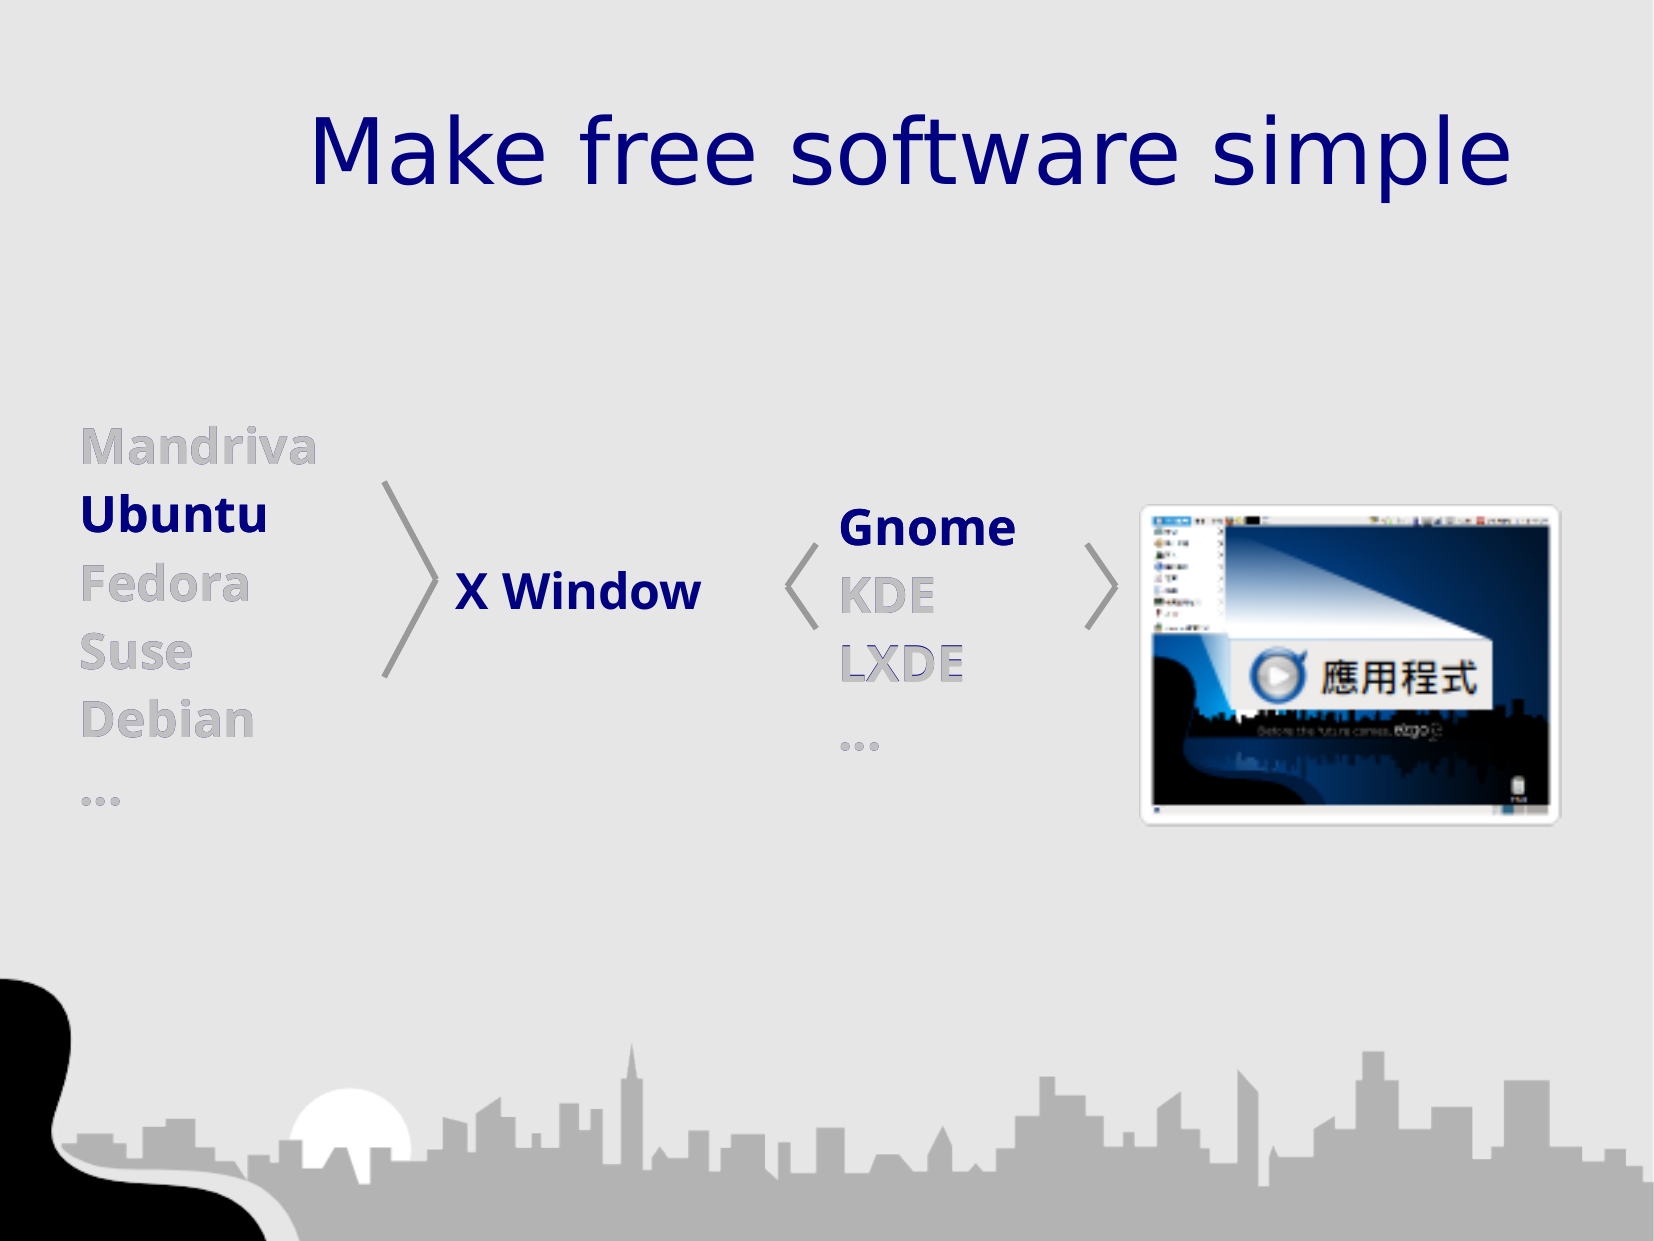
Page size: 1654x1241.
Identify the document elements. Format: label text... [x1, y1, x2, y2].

picture [0, 976, 1654, 1241]
title Make free software simple [167, 49, 1654, 257]
picture [1139, 504, 1562, 827]
text_box Gnome KDE LXDE ... [823, 484, 1120, 745]
text_box X Window [489, 548, 823, 630]
text_box Mandriva Ubuntu Fedora Suse Debian ... [65, 403, 489, 783]
